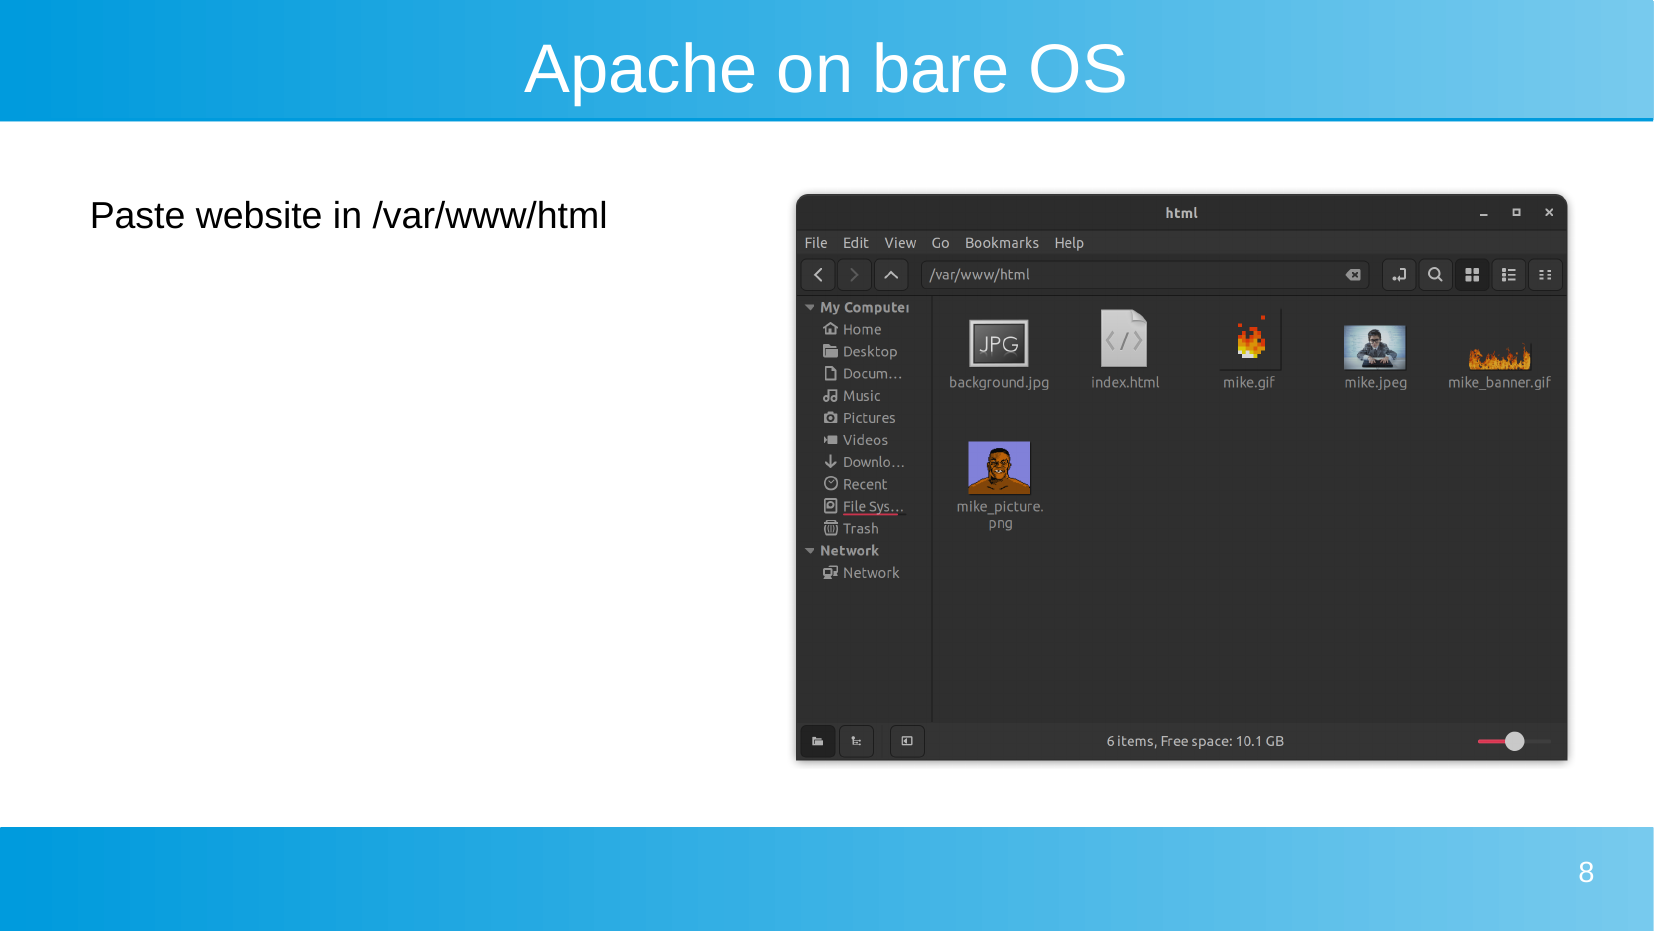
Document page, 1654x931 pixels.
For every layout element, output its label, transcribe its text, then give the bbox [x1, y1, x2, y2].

picture [787, 187, 1576, 769]
text_box Paste website in /var/www/html [75, 187, 638, 287]
title Apache on bare OS [59, 29, 1595, 108]
